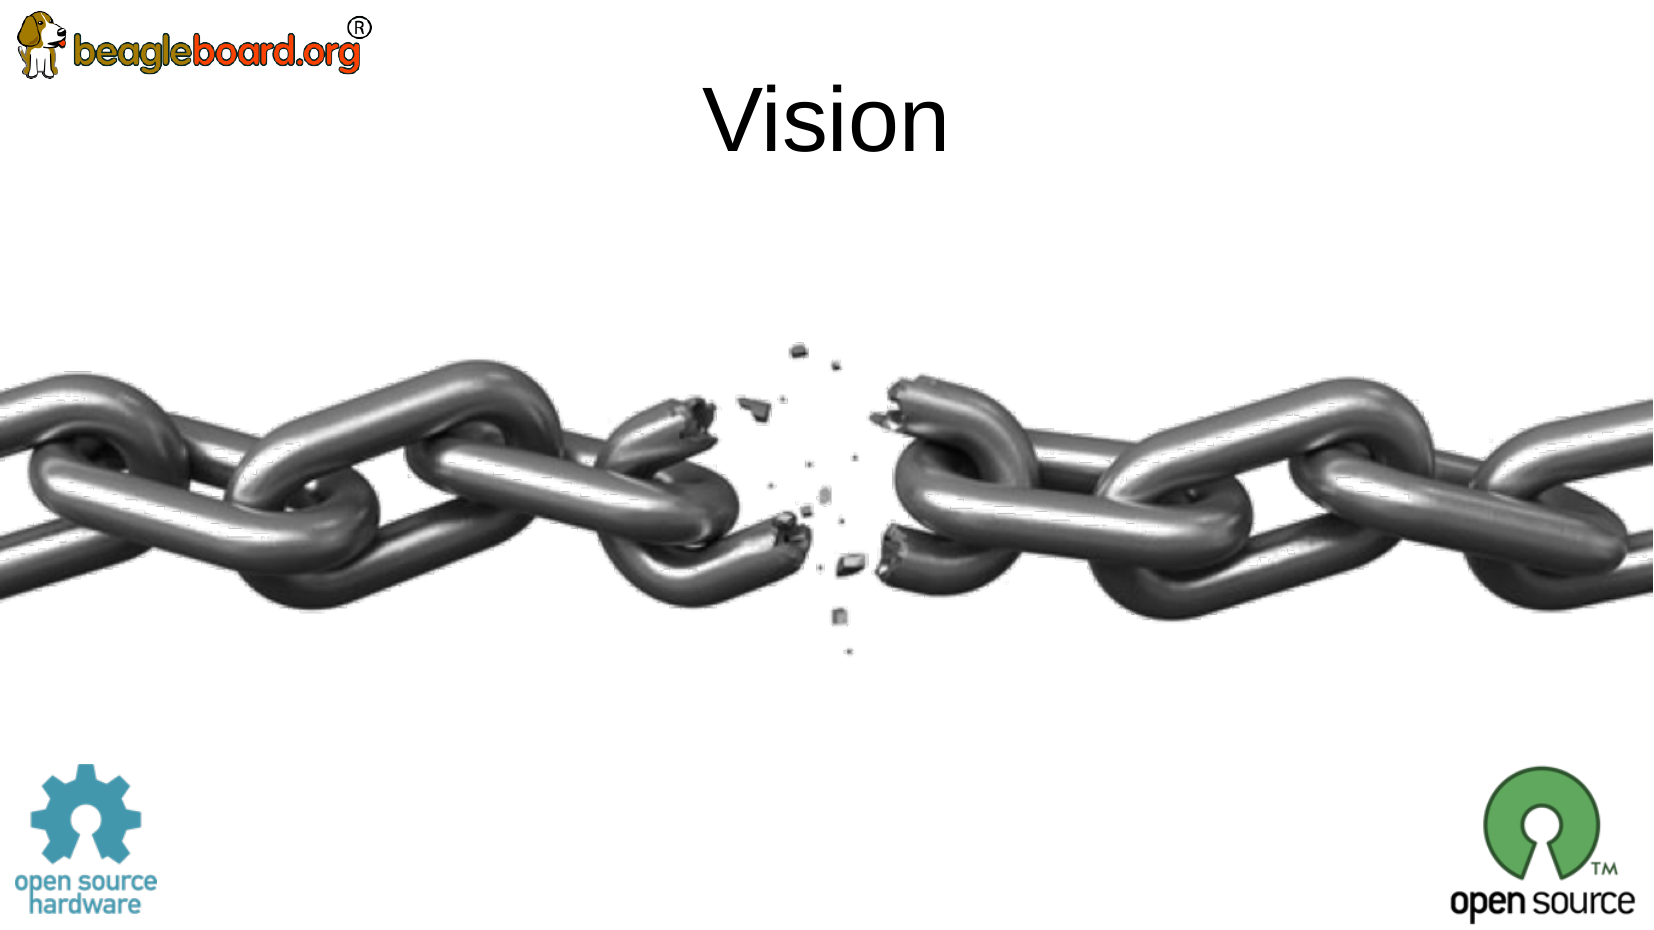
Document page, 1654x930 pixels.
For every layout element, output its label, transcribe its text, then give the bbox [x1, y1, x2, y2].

picture [17, 11, 372, 79]
picture [15, 764, 157, 914]
picture [1440, 756, 1646, 930]
picture [0, 223, 1653, 735]
text_box Vision [82, 36, 1571, 193]
